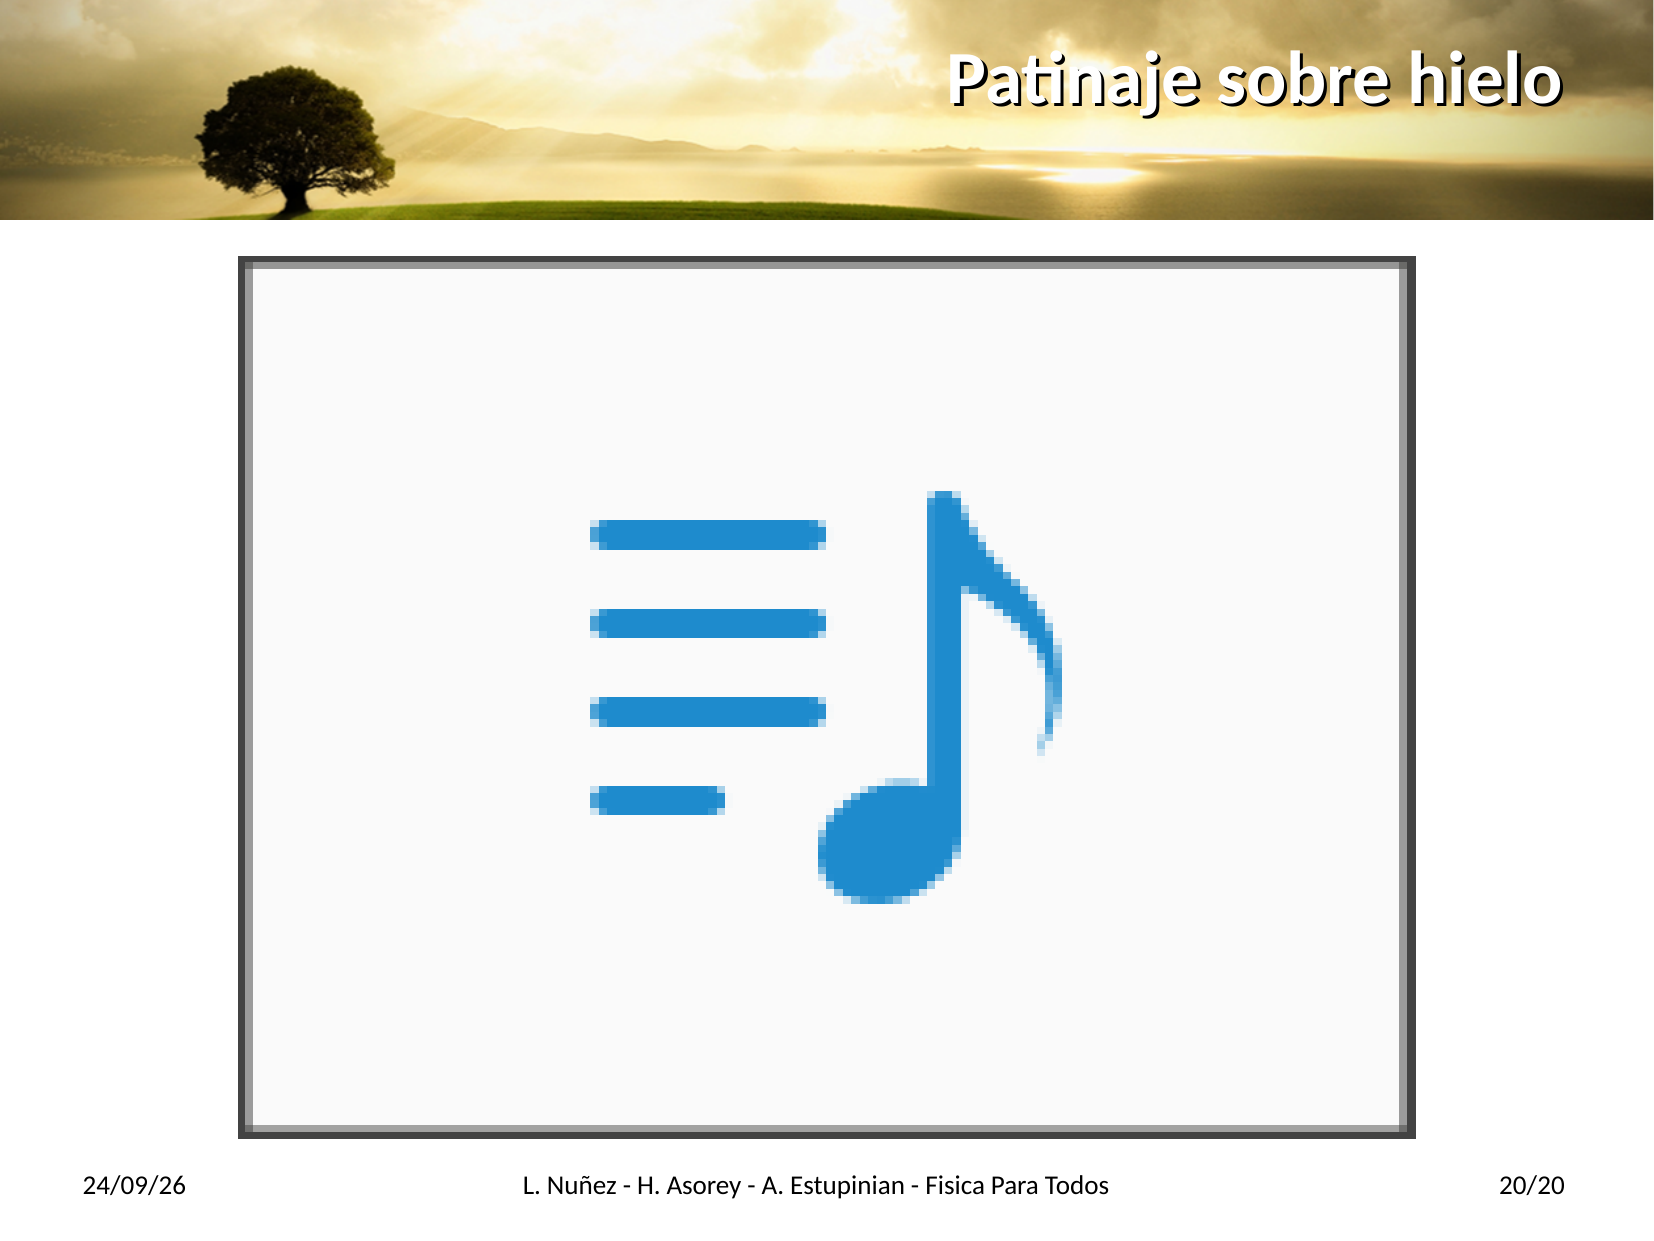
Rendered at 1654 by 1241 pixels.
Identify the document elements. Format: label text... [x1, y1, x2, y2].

text_box [236, 255, 1417, 1141]
title Patinaje sobre hielo [75, 19, 1564, 151]
picture [0, 0, 1654, 220]
